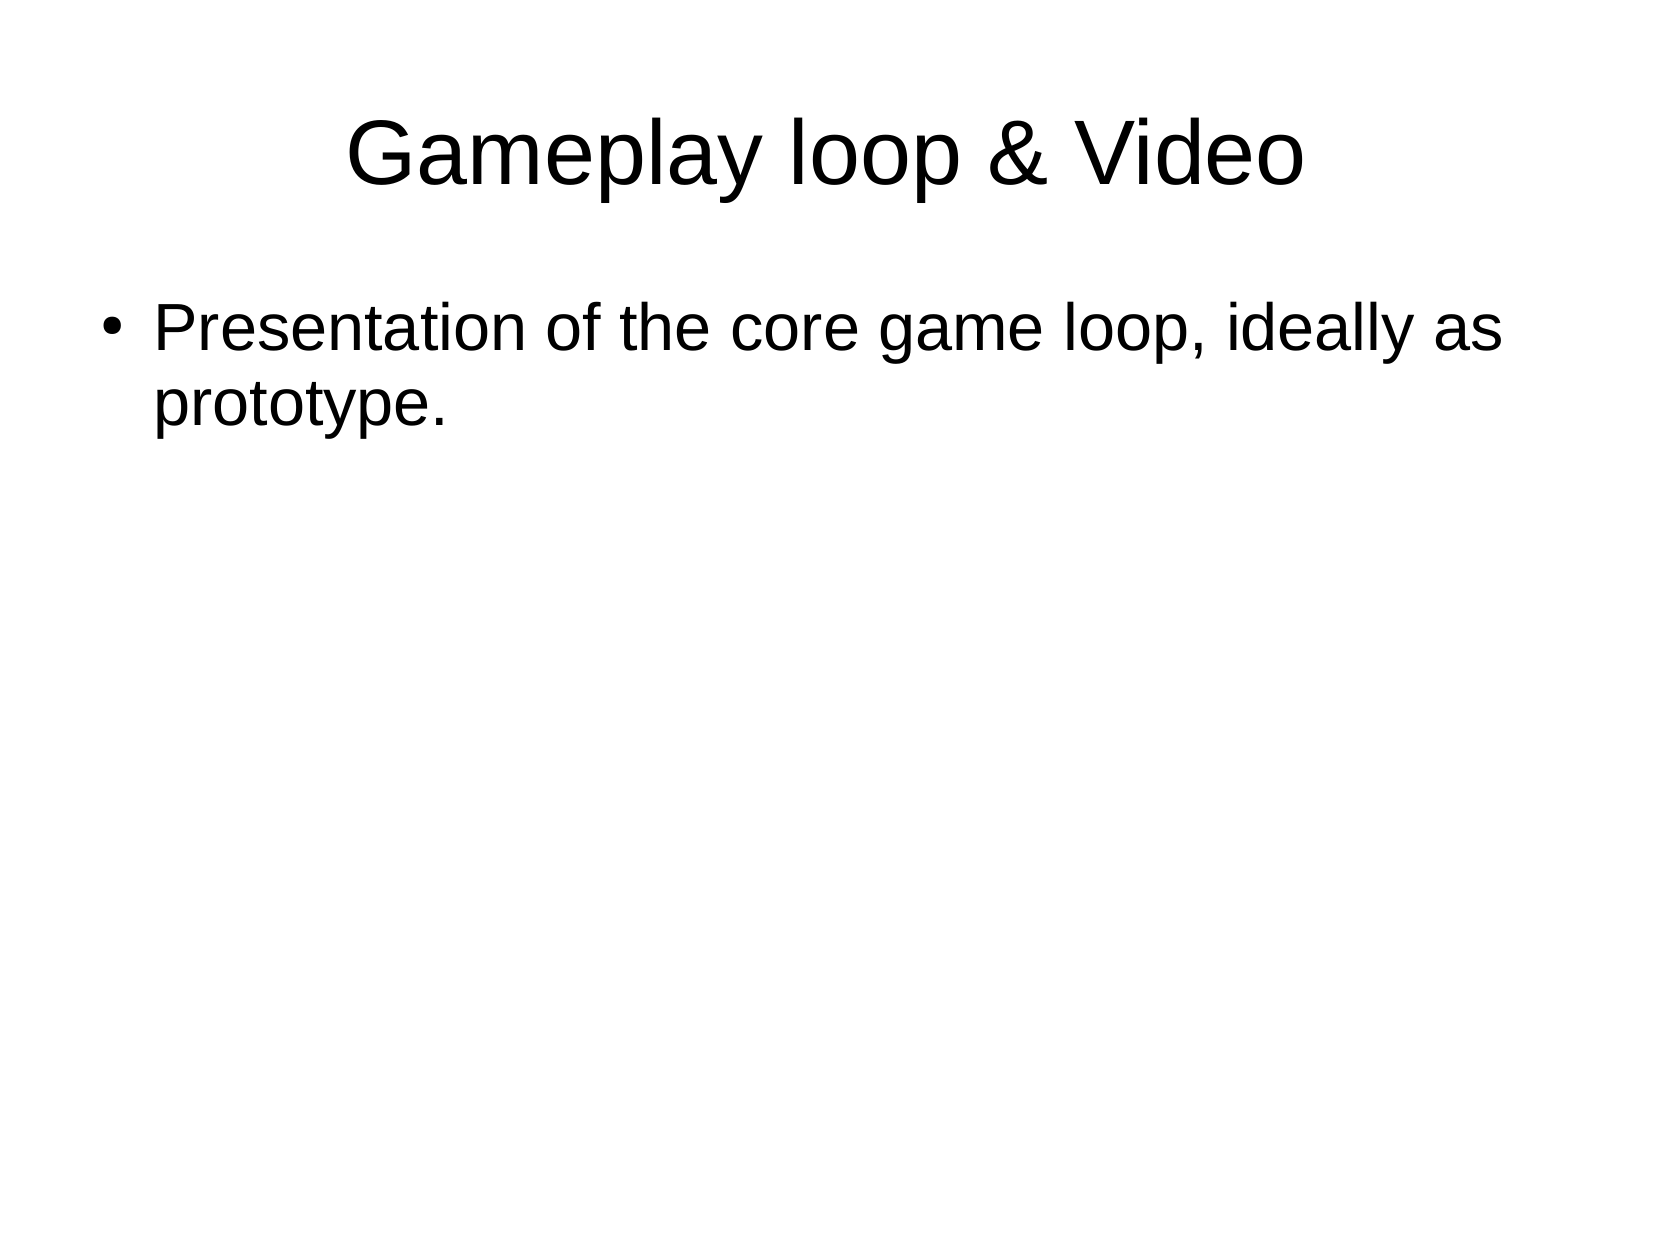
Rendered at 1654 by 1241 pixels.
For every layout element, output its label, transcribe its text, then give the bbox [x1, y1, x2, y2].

list Presentation of the core game loop, ideally as prototype. [82, 290, 1571, 1109]
title Gameplay loop & Video [82, 49, 1571, 257]
